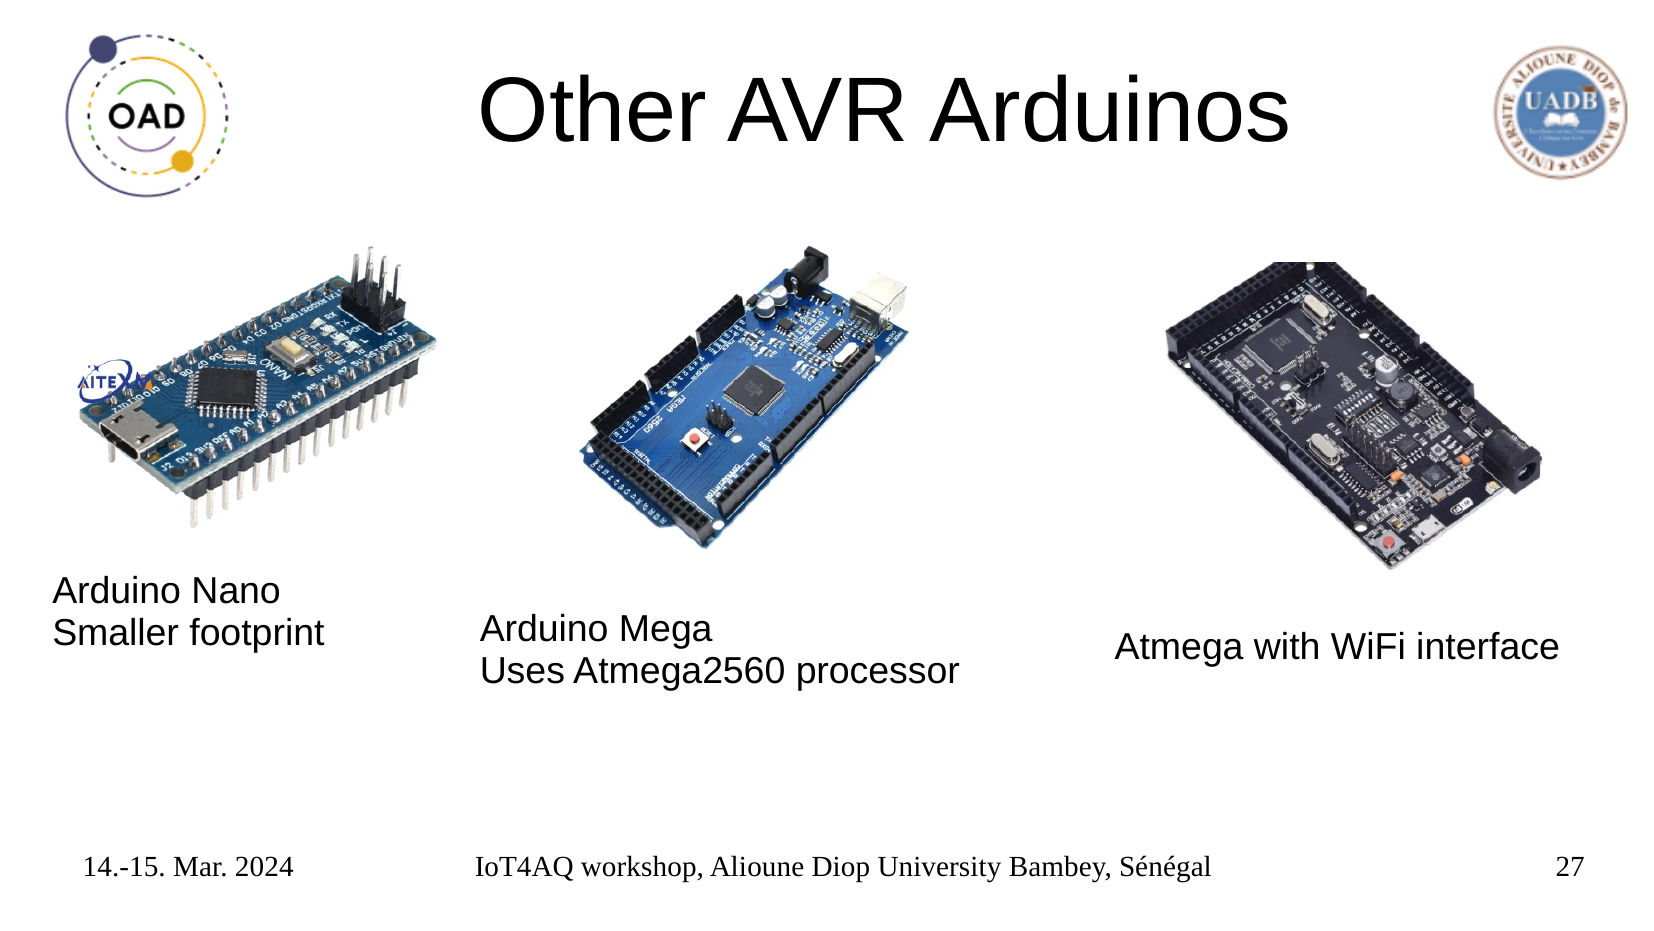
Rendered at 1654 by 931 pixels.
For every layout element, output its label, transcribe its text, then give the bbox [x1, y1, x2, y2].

text_box Arduino Nano Smaller footprint [37, 562, 413, 676]
picture [58, 224, 451, 535]
title Other AVR Arduinos [301, 32, 1469, 188]
picture [25, 20, 263, 218]
picture [562, 183, 929, 563]
text_box Atmega with WiFi interface [1099, 618, 1576, 676]
picture [1162, 262, 1565, 578]
picture [1482, 37, 1641, 188]
text_box Arduino Mega Uses Atmega2560 processor [465, 600, 976, 699]
